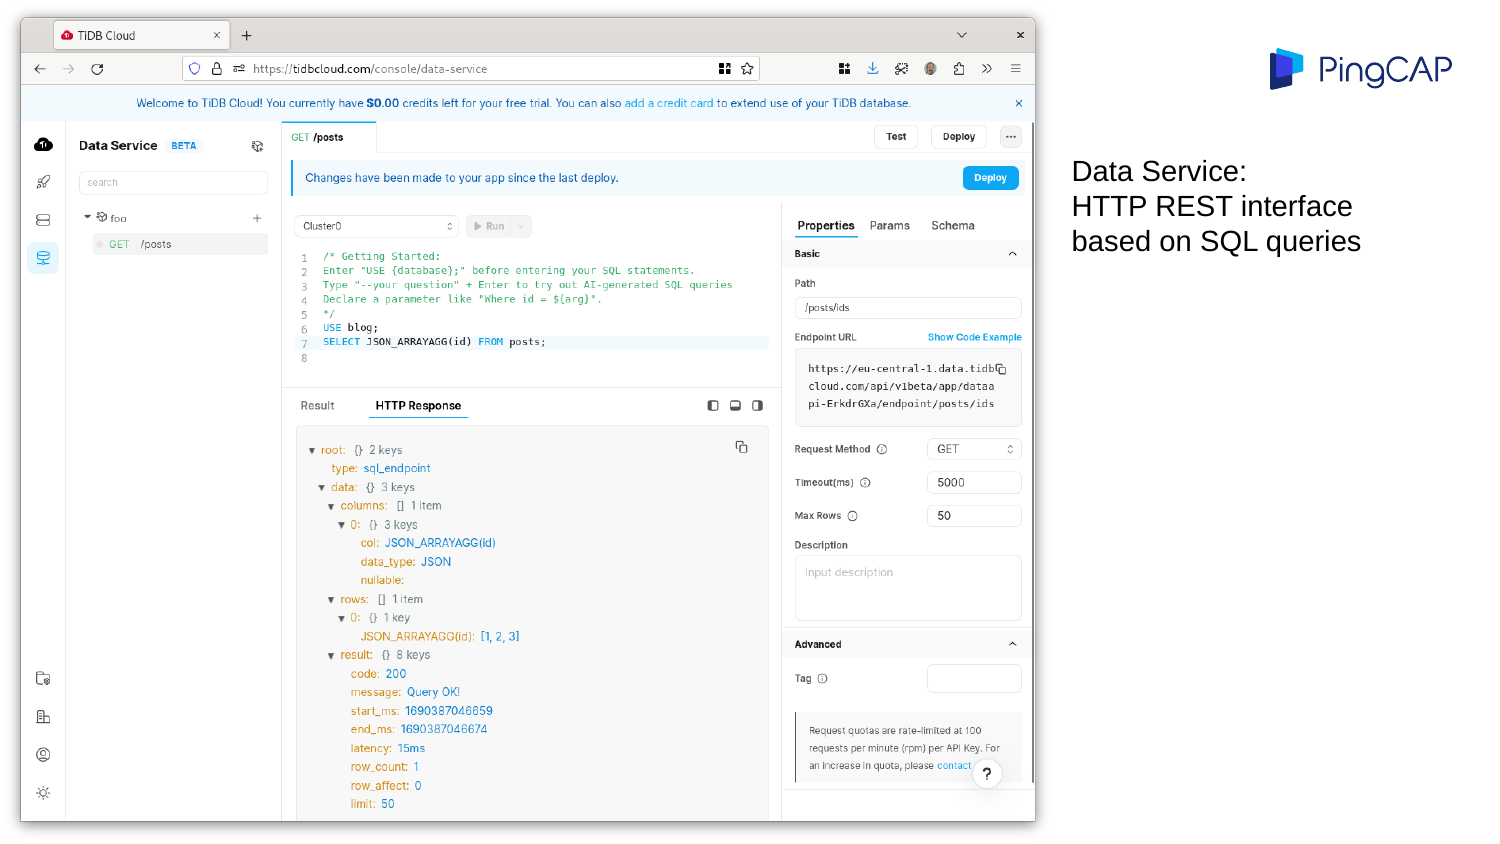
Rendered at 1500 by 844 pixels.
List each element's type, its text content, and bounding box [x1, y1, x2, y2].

picture [1270, 48, 1452, 90]
text_box Data Service: HTTP REST interface based on SQL queries [1056, 137, 1439, 629]
picture [0, 0, 1055, 844]
